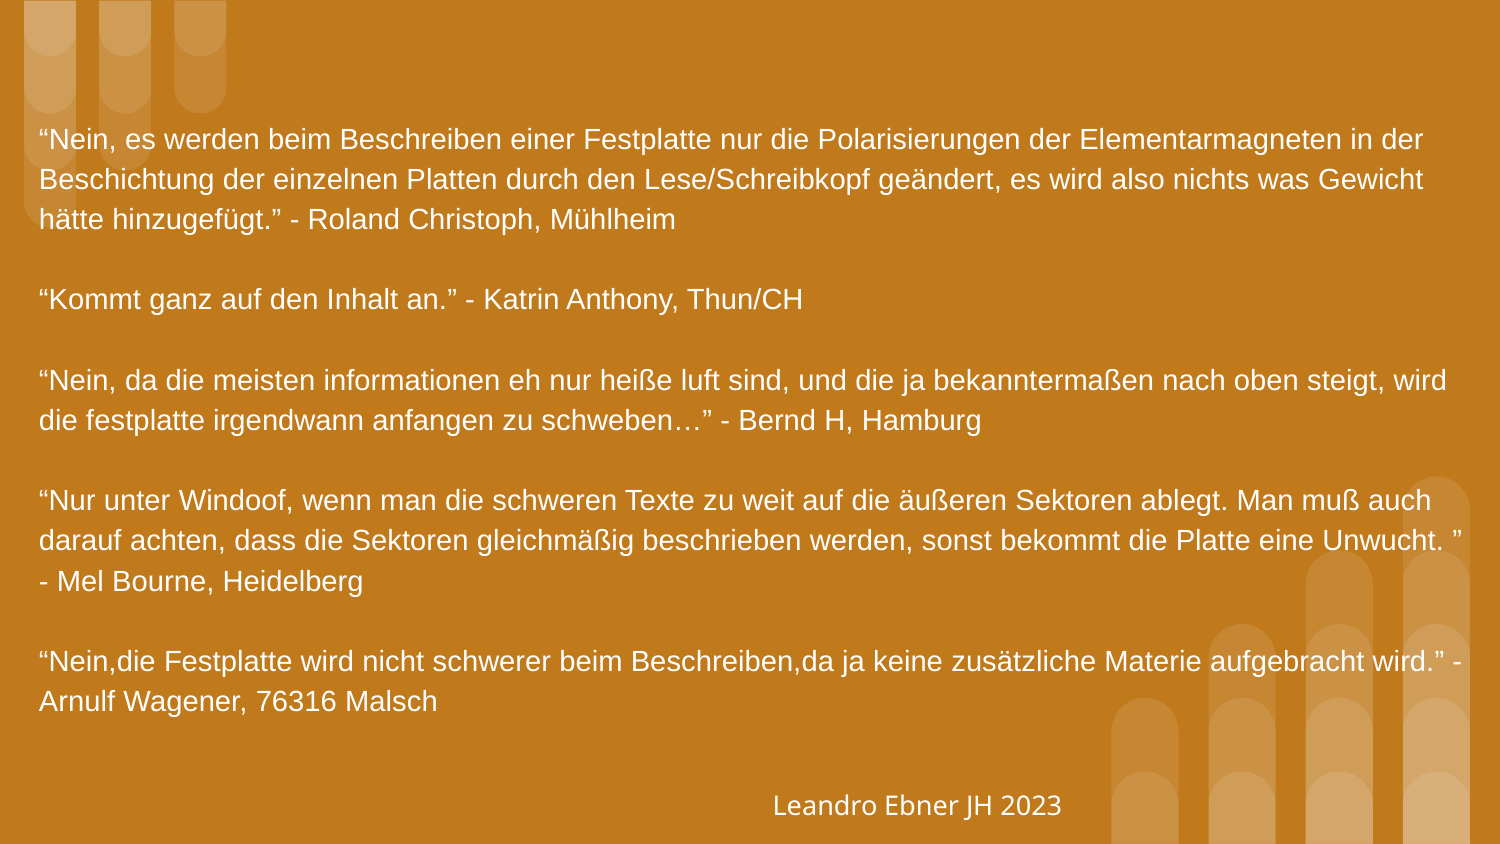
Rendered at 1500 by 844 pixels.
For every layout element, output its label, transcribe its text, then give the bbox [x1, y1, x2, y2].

title “Nein, es werden beim Beschreiben einer Festplatte nur die Polarisierungen der Elementarmagneten in der Beschichtung der einzelnen Platten durch den Lese/Schreibkopf geändert, es wird also nichts was Gewicht hätte hinzugefügt.” - Roland Christoph, Mühlheim “Kommt ganz auf den Inhalt an.” - Katrin Anthony, Thun/CH “Nein, da die meisten informationen eh nur heiße luft sind, und die ja bekanntermaßen nach oben steigt, wird die festplatte irgendwann anfangen zu schweben…” - Bernd H, Hamburg “Nur unter Windoof, wenn man die schweren Texte zu weit auf die äußeren Sektoren ablegt. Man muß auch darauf achten, dass die Sektoren gleichmäßig beschrieben werden, sonst bekommt die Platte eine Unwucht. ” - Mel Bourne, Heidelberg “Nein,die Festplatte wird nicht schwerer beim Beschreiben,da ja keine zusätzliche Materie aufgebracht wird.” - Arnulf Wagener, 76316 Malsch [24, 172, 1500, 661]
